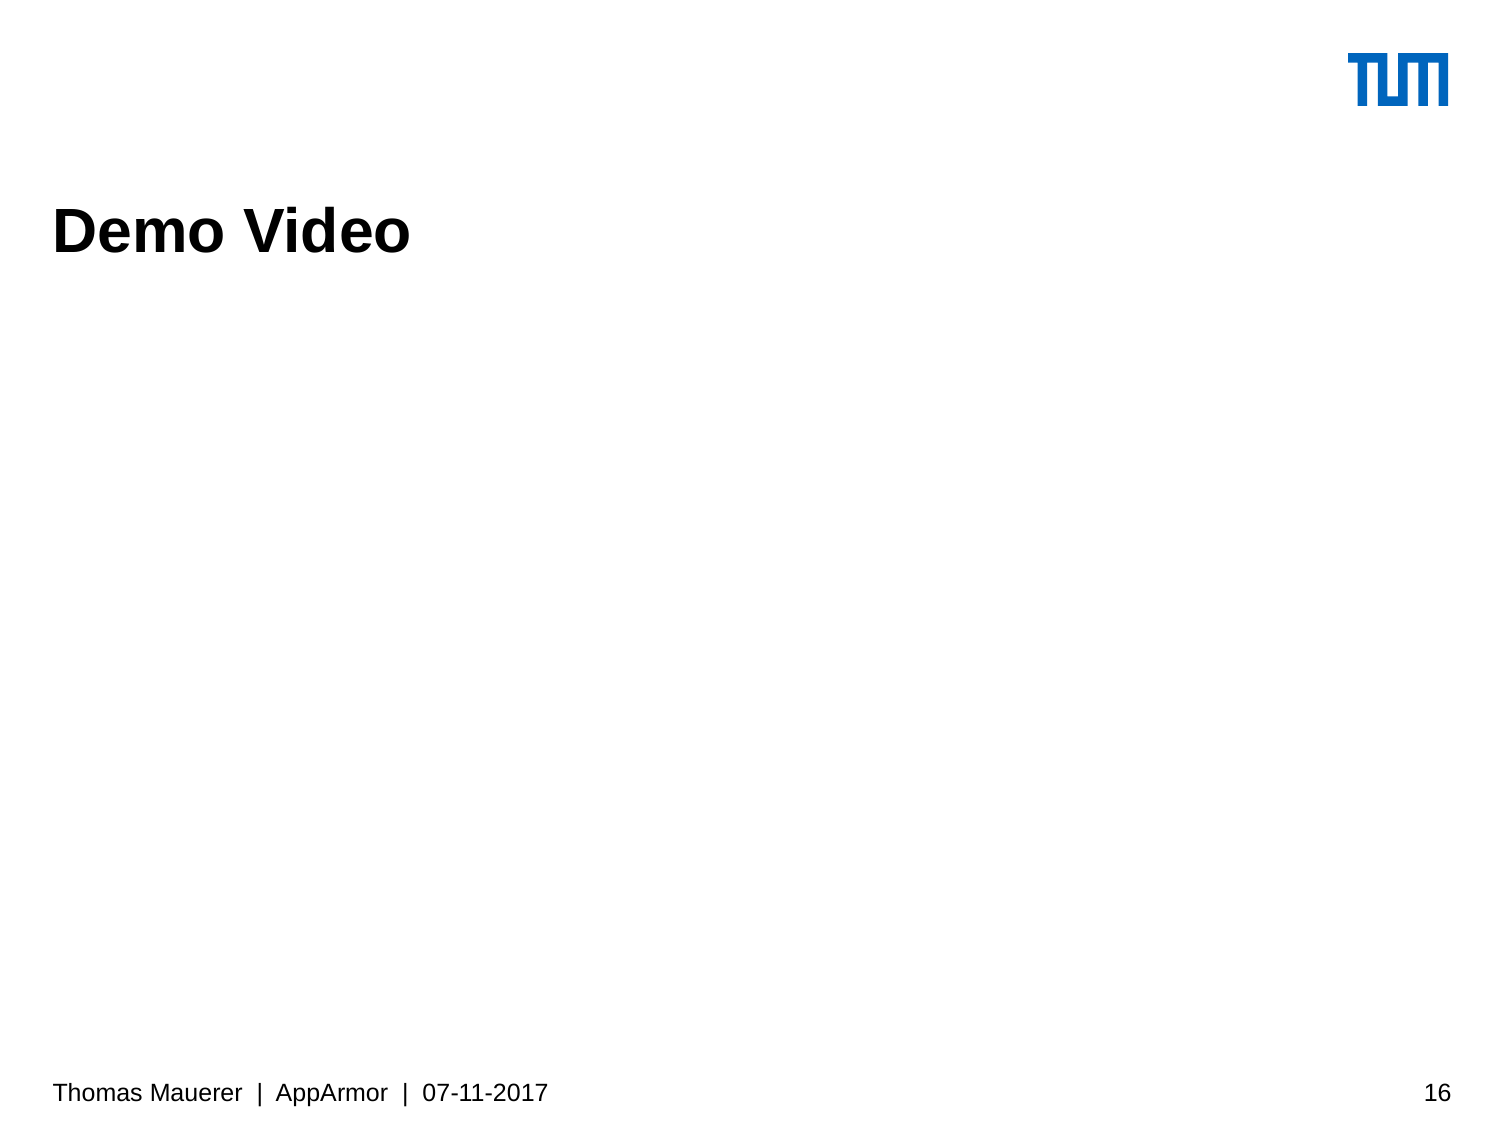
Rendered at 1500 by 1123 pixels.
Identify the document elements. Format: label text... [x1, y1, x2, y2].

title Demo Video [52, 195, 1453, 266]
